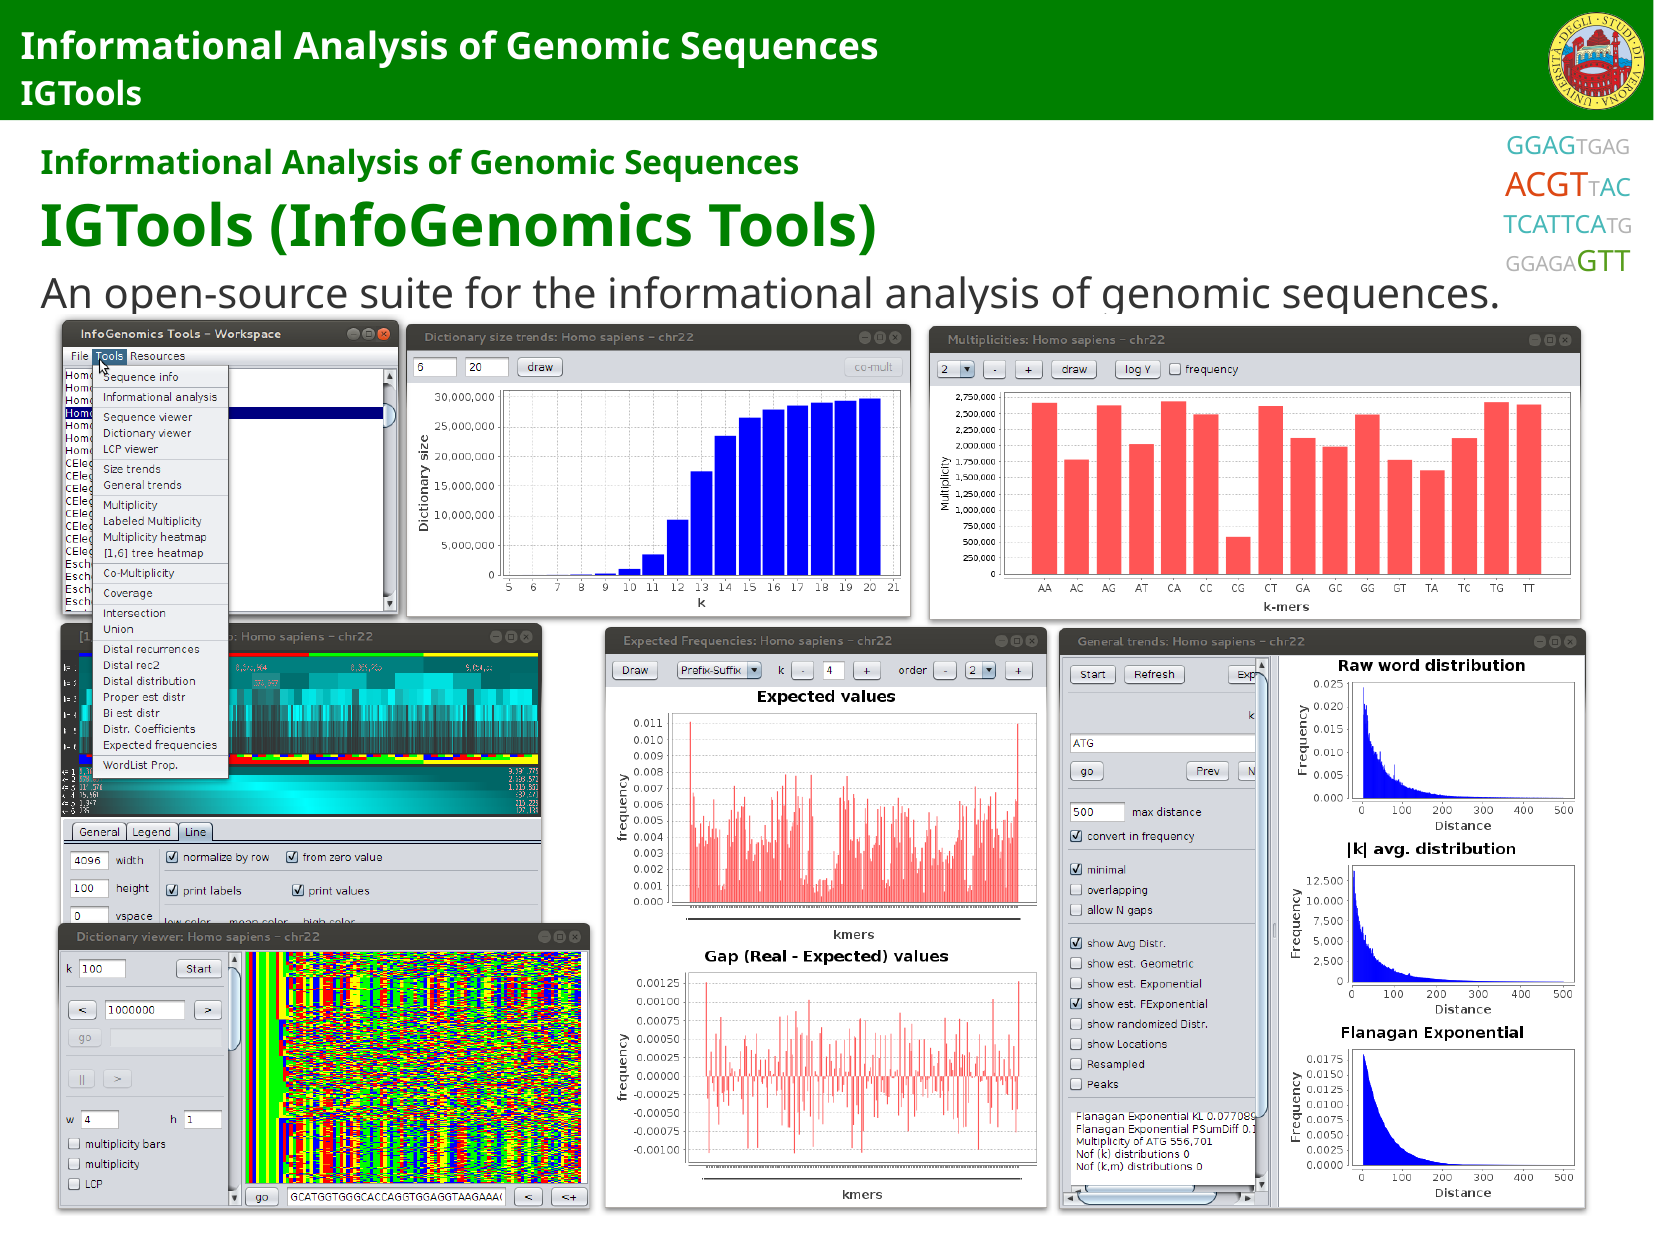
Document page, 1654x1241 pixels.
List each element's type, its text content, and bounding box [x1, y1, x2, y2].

text_box Informational Analysis of Genomic Sequences IGTools (InfoGenomics Tools) An open-source suite for the informational analysis of genomic sequences. [25, 131, 1621, 297]
text_box GGAGTGAGACGTTACTCATTCATGGGAGAGTT [1485, 120, 1651, 263]
text_box Informational Analysis of Genomic Sequences IGTools [5, 11, 1417, 116]
picture [1548, 12, 1645, 110]
picture [50, 314, 1597, 1216]
text_box [0, 0, 1654, 121]
